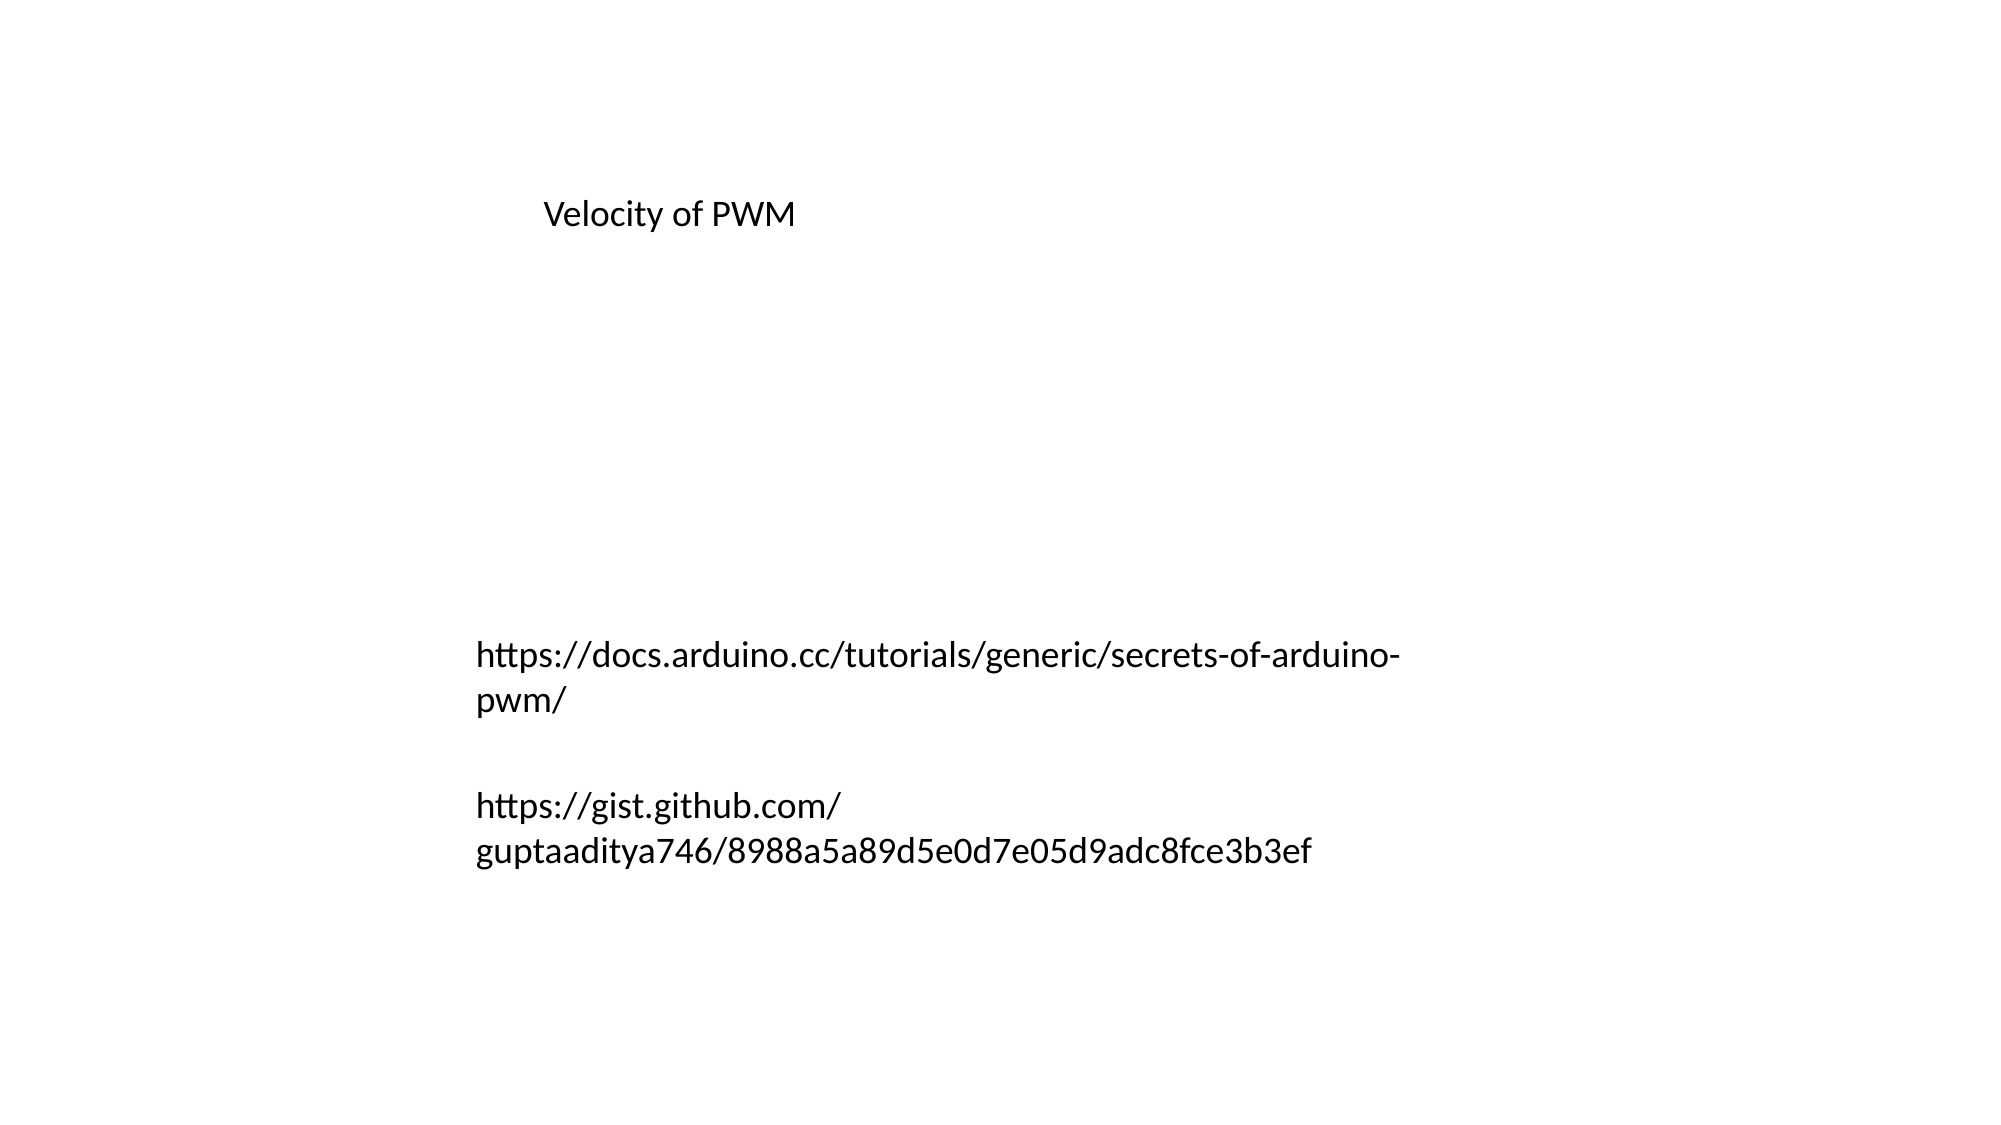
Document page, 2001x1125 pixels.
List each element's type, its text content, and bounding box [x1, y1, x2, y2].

text_box https://gist.github.com/guptaaditya746/8988a5a89d5e0d7e05d9adc8fce3b3ef [461, 774, 1461, 879]
text_box Velocity of PWM [528, 181, 812, 242]
text_box https://docs.arduino.cc/tutorials/generic/secrets-of-arduino-pwm/ [460, 622, 1466, 728]
